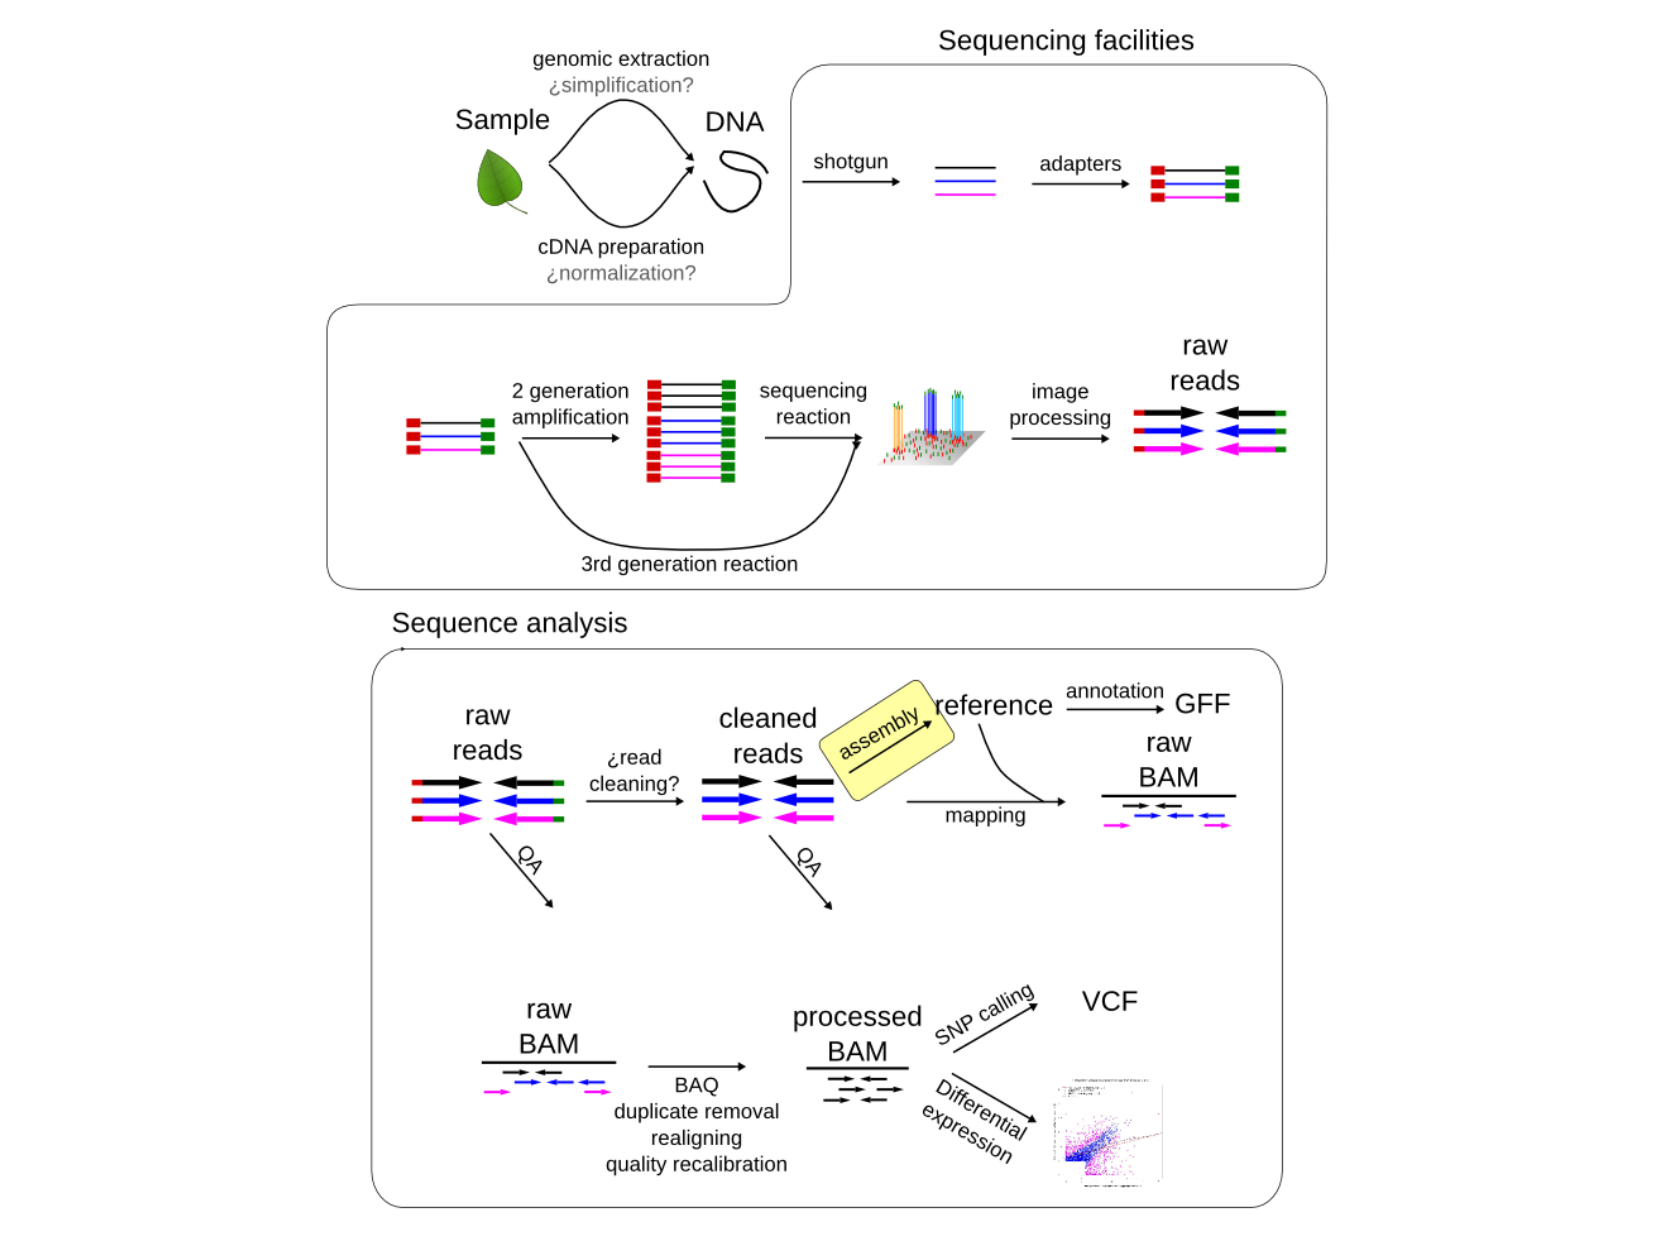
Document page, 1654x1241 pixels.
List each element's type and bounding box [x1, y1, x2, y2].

picture [324, 28, 1330, 1212]
